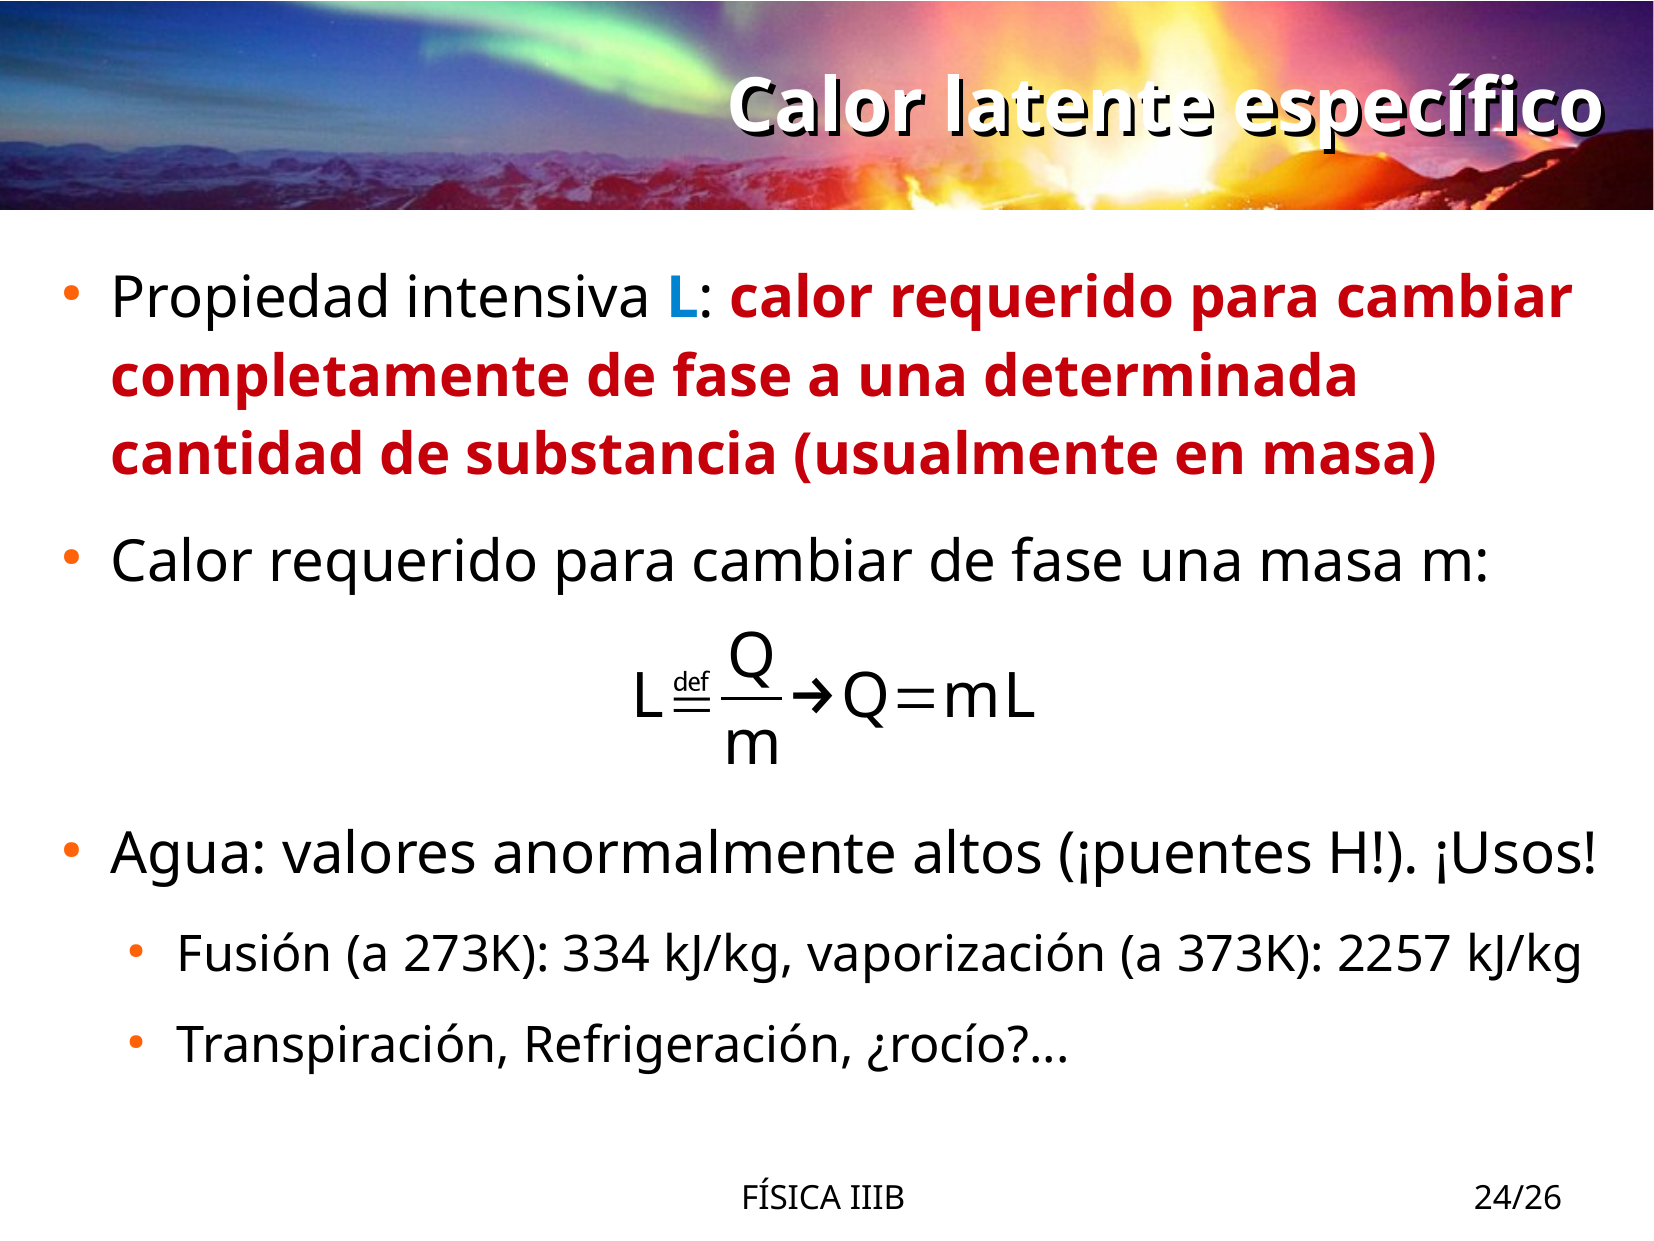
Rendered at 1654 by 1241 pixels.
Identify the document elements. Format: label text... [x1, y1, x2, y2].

chart [625, 618, 1044, 780]
picture [0, 1, 1654, 210]
list Propiedad intensiva L: calor requerido para cambiar completamente de fase a una determinada cantidad de substancia (usualmente en masa) Calor requerido para cambiar de fase una masa m: Agua: valores anormalmente altos (¡puentes H!). ¡Usos! Fusión (a 273K): 334 kJ/kg, vaporización (a 373K): 2257 kJ/kg Transpiración, Refrigeración, ¿rocío?... [45, 255, 1606, 1156]
title Calor latente específico [45, 15, 1606, 191]
